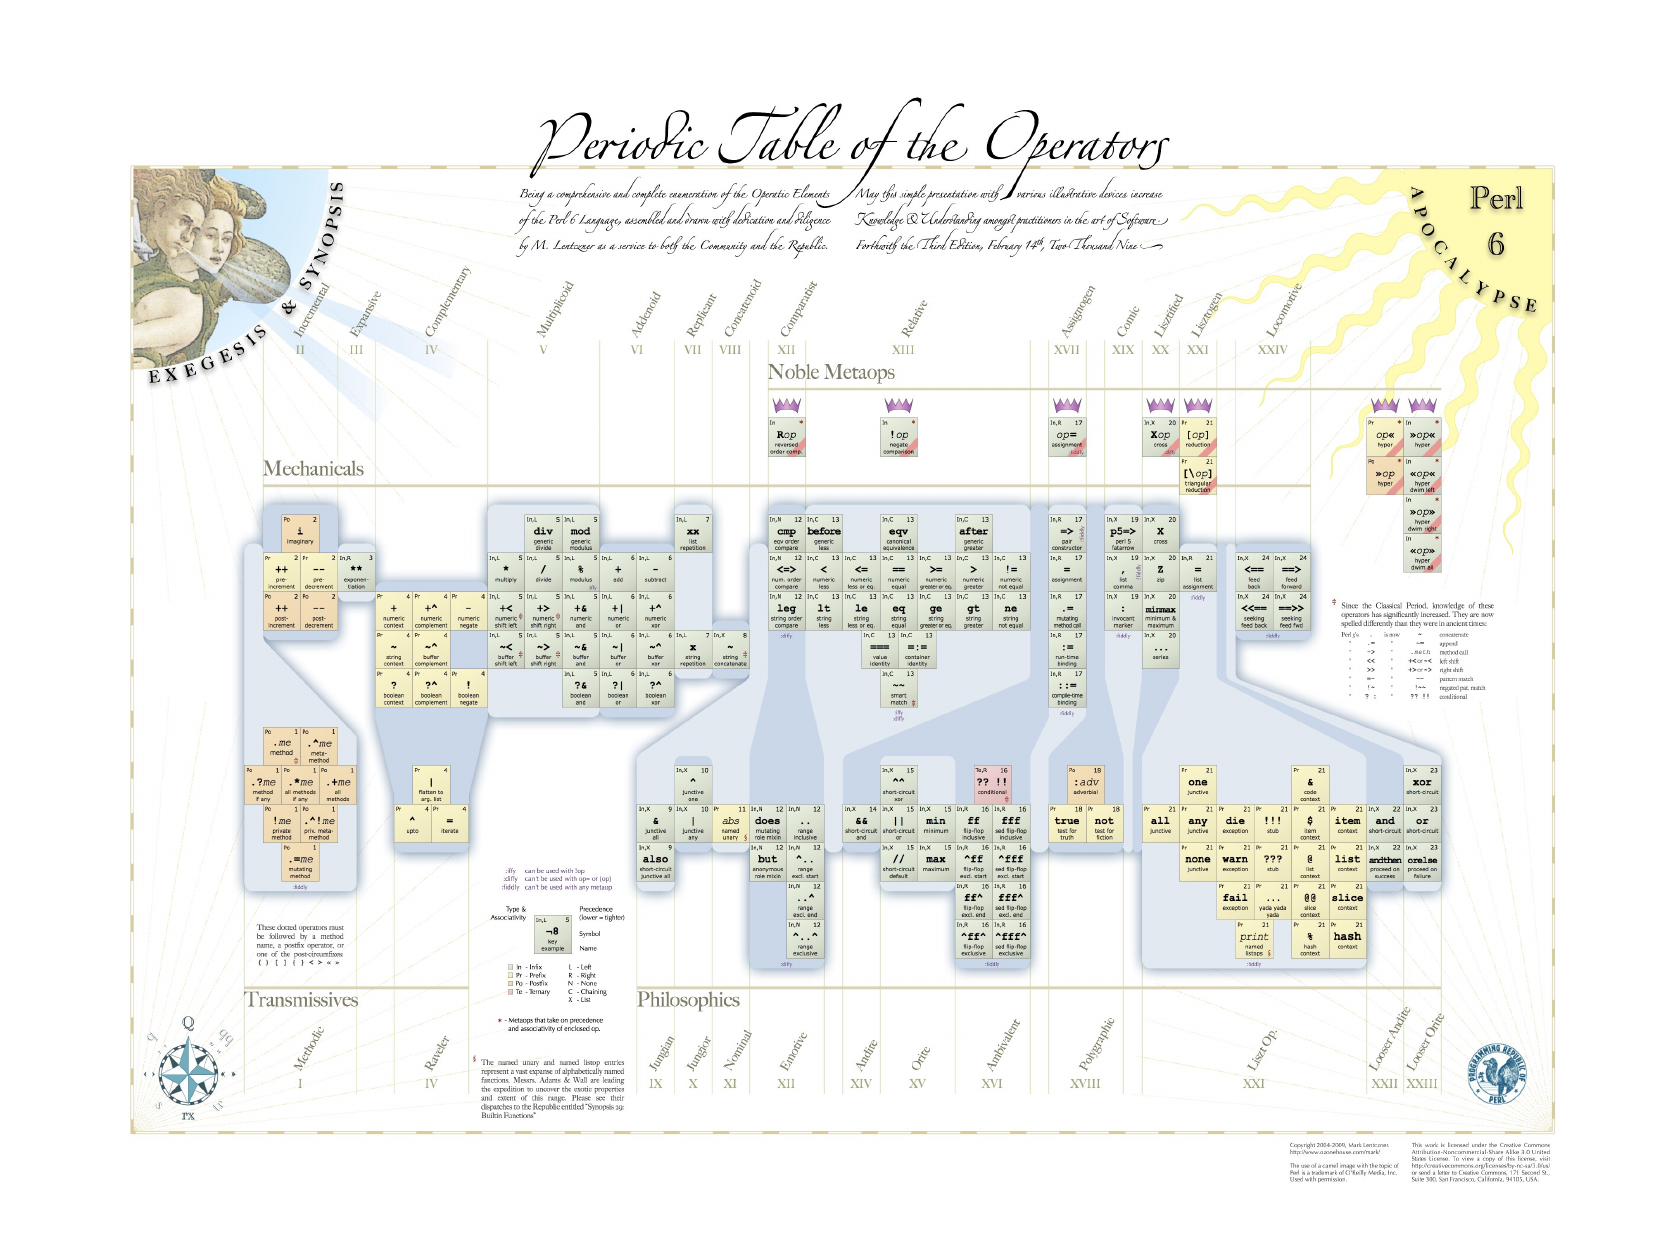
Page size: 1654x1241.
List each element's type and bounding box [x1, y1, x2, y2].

picture [57, 70, 1630, 1217]
